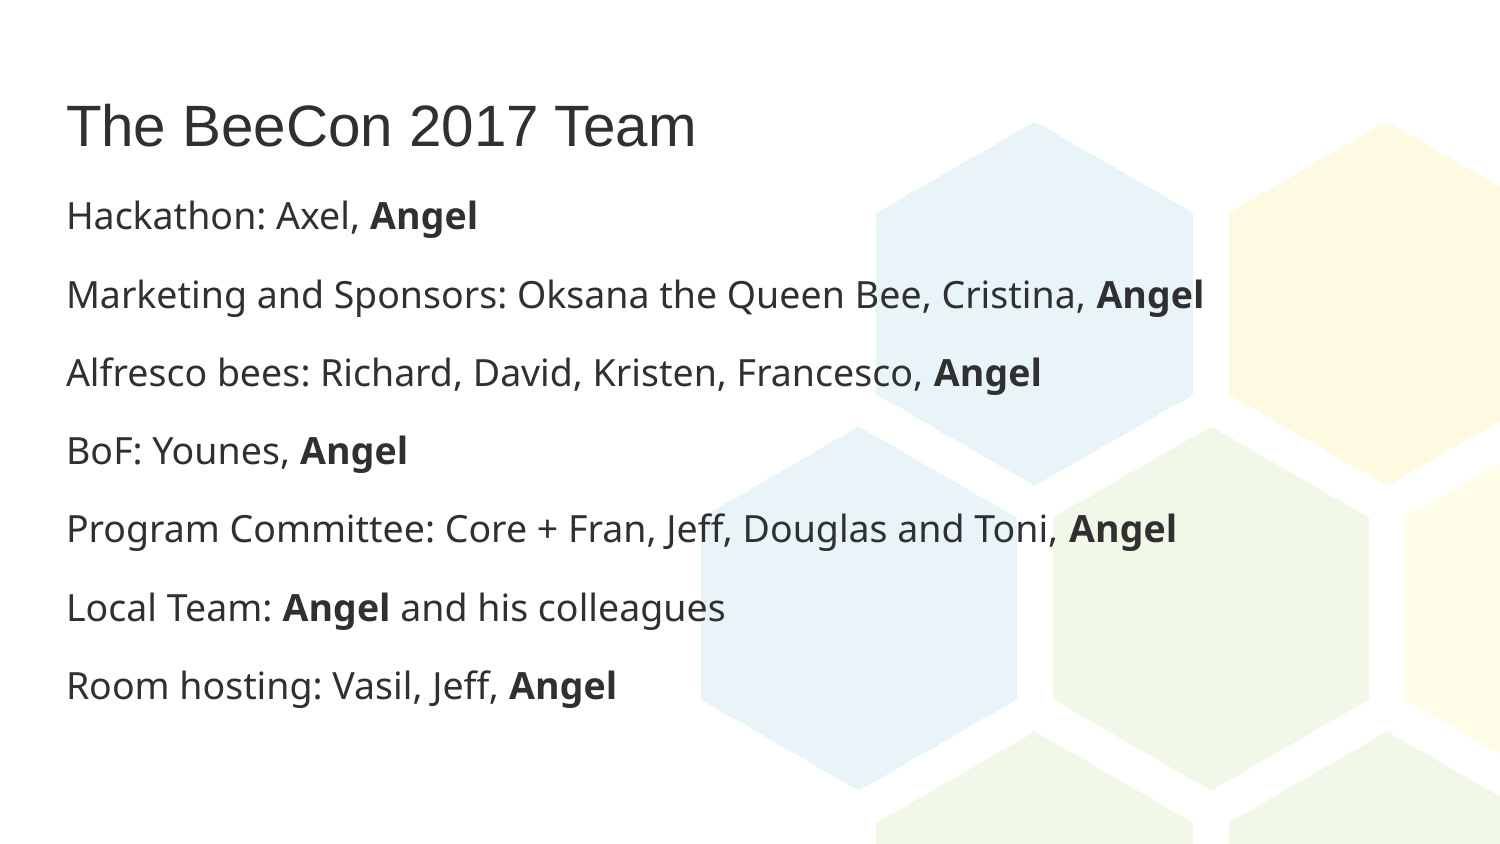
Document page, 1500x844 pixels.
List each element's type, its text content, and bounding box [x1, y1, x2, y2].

title The BeeCon 2017 Team [51, 72, 1449, 167]
list Hackathon: Axel, Angel Marketing and Sponsors: Oksana the Queen Bee, Cristina, Angel Alfresco bees: Richard, David, Kristen, Francesco, Angel BoF: Younes, Angel Program Committee: Core + Fran, Jeff, Douglas and Toni, Angel Local Team: Angel and his colleagues Room hosting: Vasil, Jeff, Angel [51, 177, 1449, 804]
picture [0, 0, 1500, 844]
